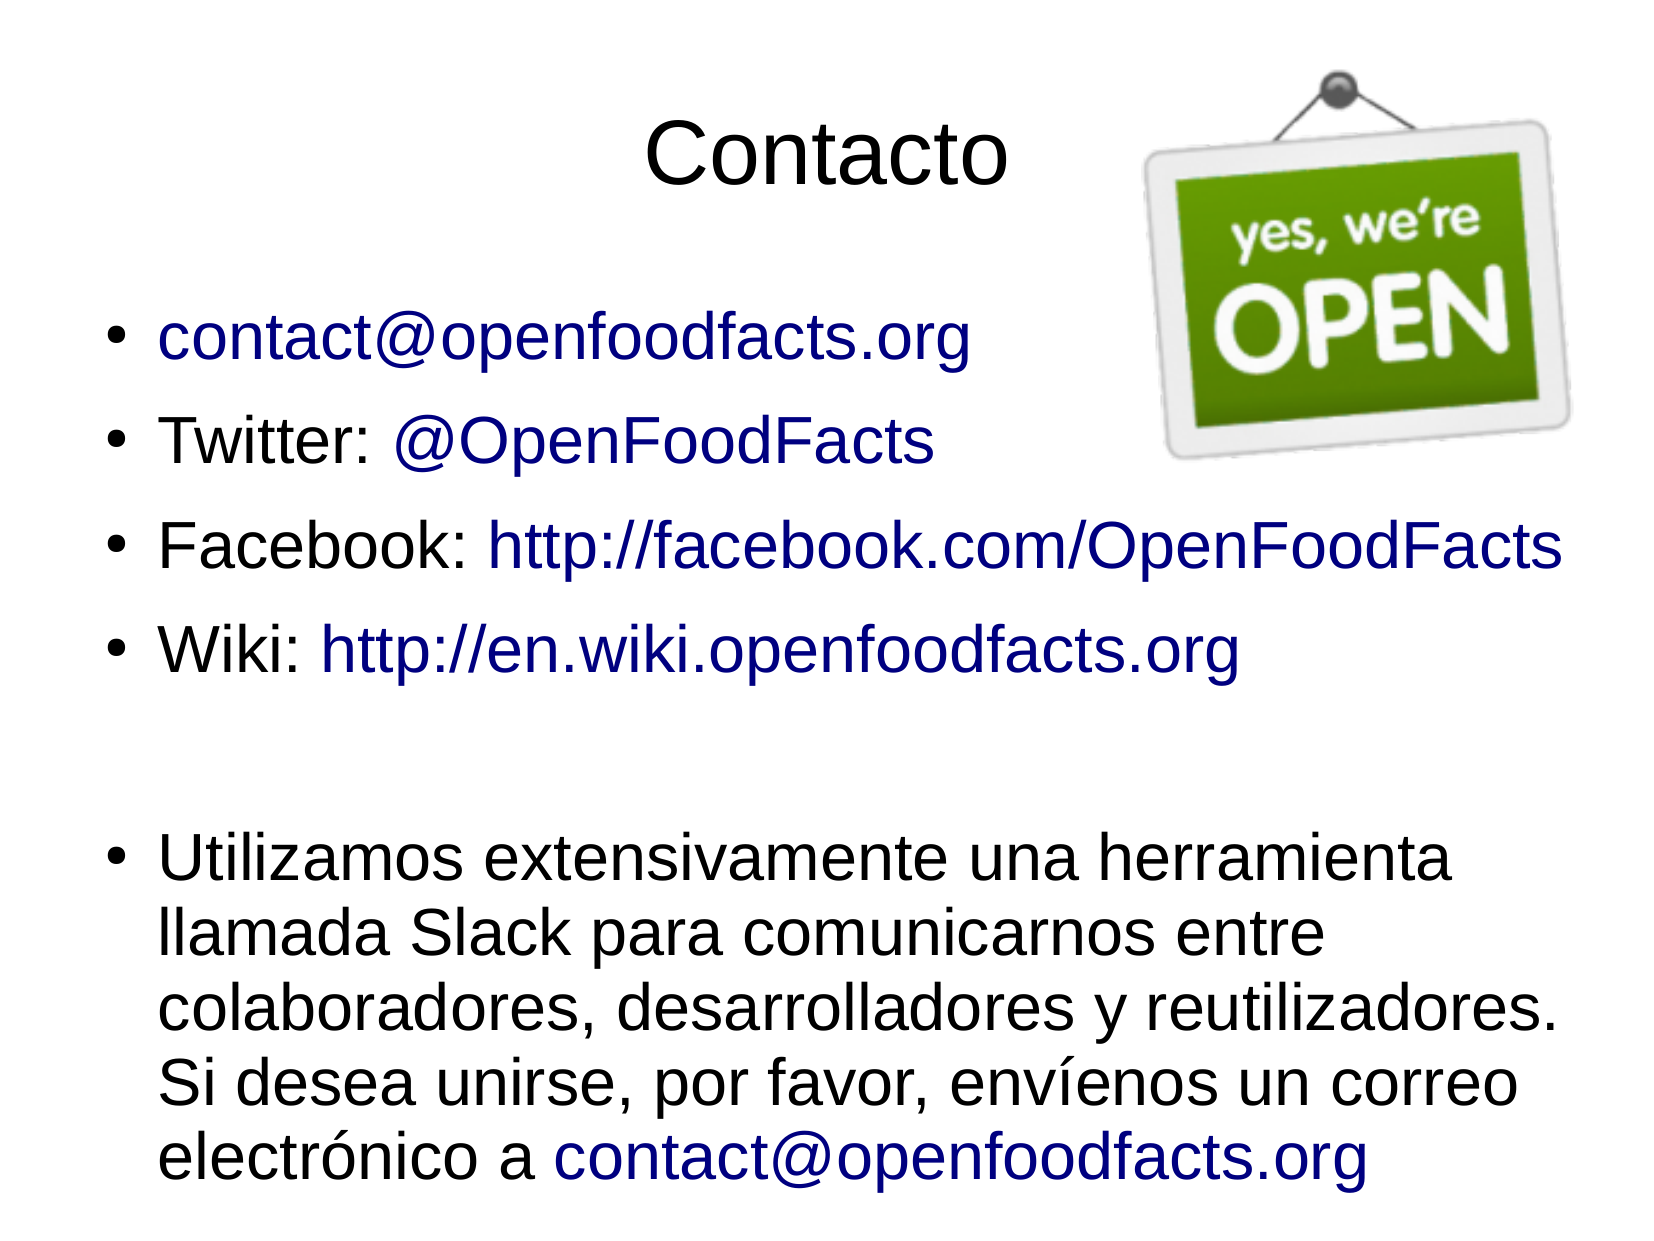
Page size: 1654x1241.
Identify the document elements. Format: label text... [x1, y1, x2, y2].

title Contacto [82, 49, 1140, 257]
list contact@openfoodfacts.org Twitter: @OpenFoodFacts Facebook: http://facebook.com/OpenFoodFacts Wiki: http://en.wiki.openfoodfacts.org Utilizamos extensivamente una herramienta llamada Slack para comunicarnos entre colaboradores, desarrolladores y reutilizadores. Si desea unirse, por favor, envíenos un correo electrónico a contact@openfoodfacts.org [86, 195, 1576, 1223]
picture [1140, 49, 1576, 485]
